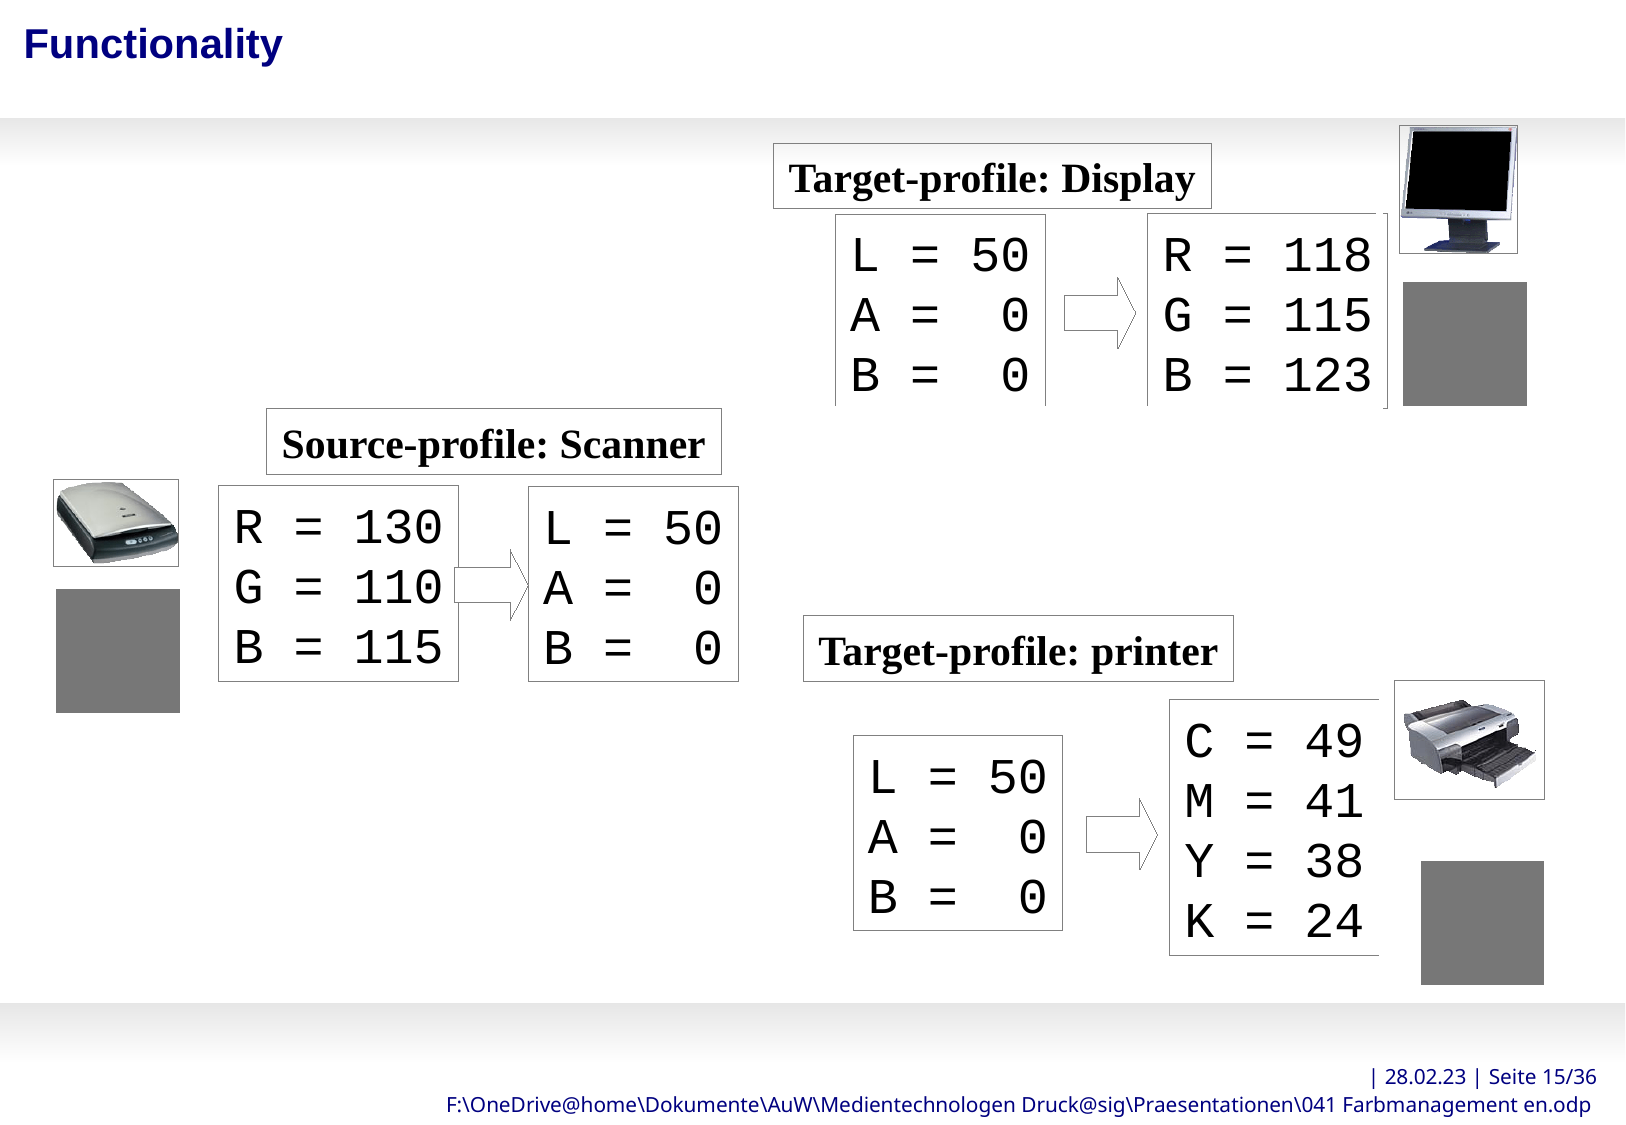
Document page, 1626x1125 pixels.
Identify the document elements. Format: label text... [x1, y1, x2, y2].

text_box [53, 586, 184, 716]
text_box Source-profile: Scanner [266, 408, 722, 475]
title Functionality [23, 11, 1600, 130]
text_box Target-profile: printer [803, 615, 1234, 682]
text_box R = 118 G = 115 B = 123 [1147, 213, 1376, 406]
text_box [1086, 798, 1158, 870]
text_box Target-profile: Display [773, 143, 1212, 209]
text_box L = 50 A = 0 B = 0 [528, 486, 739, 682]
picture [53, 479, 179, 567]
picture [1399, 125, 1518, 254]
text_box [454, 549, 529, 621]
text_box L = 50 A = 0 B = 0 [835, 214, 1046, 406]
text_box L = 50 A = 0 B = 0 [853, 735, 1063, 931]
text_box R = 118 G = 115 B = 123 [1383, 213, 1388, 409]
text_box C = 49 M = 41 Y = 38 K = 24 [1169, 699, 1379, 956]
picture [1394, 680, 1545, 800]
text_box R = 130 G = 110 B = 115 [218, 485, 459, 682]
text_box [1064, 277, 1136, 349]
text_box [1417, 857, 1548, 988]
text_box [1399, 278, 1530, 409]
